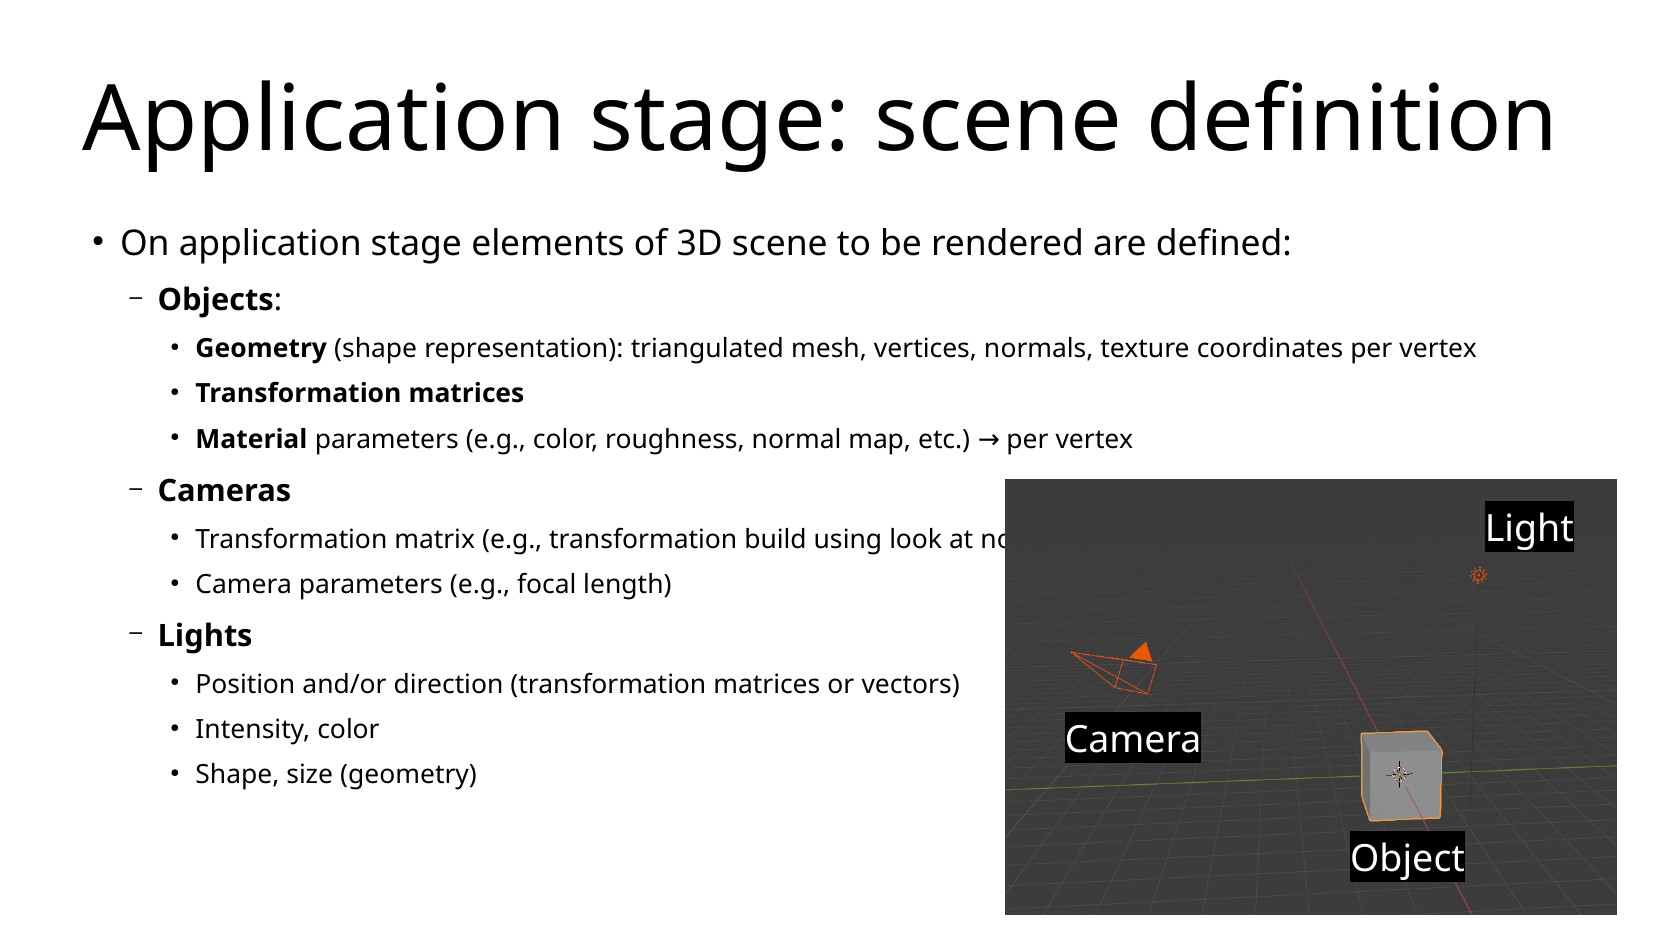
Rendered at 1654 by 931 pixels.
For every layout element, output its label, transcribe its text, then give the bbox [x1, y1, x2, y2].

text_box Light [1470, 493, 1567, 556]
title Application stage: scene definition [82, 37, 1571, 193]
text_box Object [1335, 823, 1453, 886]
list On application stage elements of 3D scene to be rendered are defined: Objects: Geometry (shape representation): triangulated mesh, vertices, normals, texture coordinates per vertex Transformation matrices Material parameters (e.g., color, roughness, normal map, etc.) → per vertex Cameras Transformation matrix (e.g., transformation build using look at notation) Camera parameters (e.g., focal length) Lights Position and/or direction (transformation matrices or vectors) Intensity, color Shape, size (geometry) [82, 217, 1571, 796]
picture [1005, 479, 1617, 916]
text_box Camera [1050, 705, 1185, 767]
